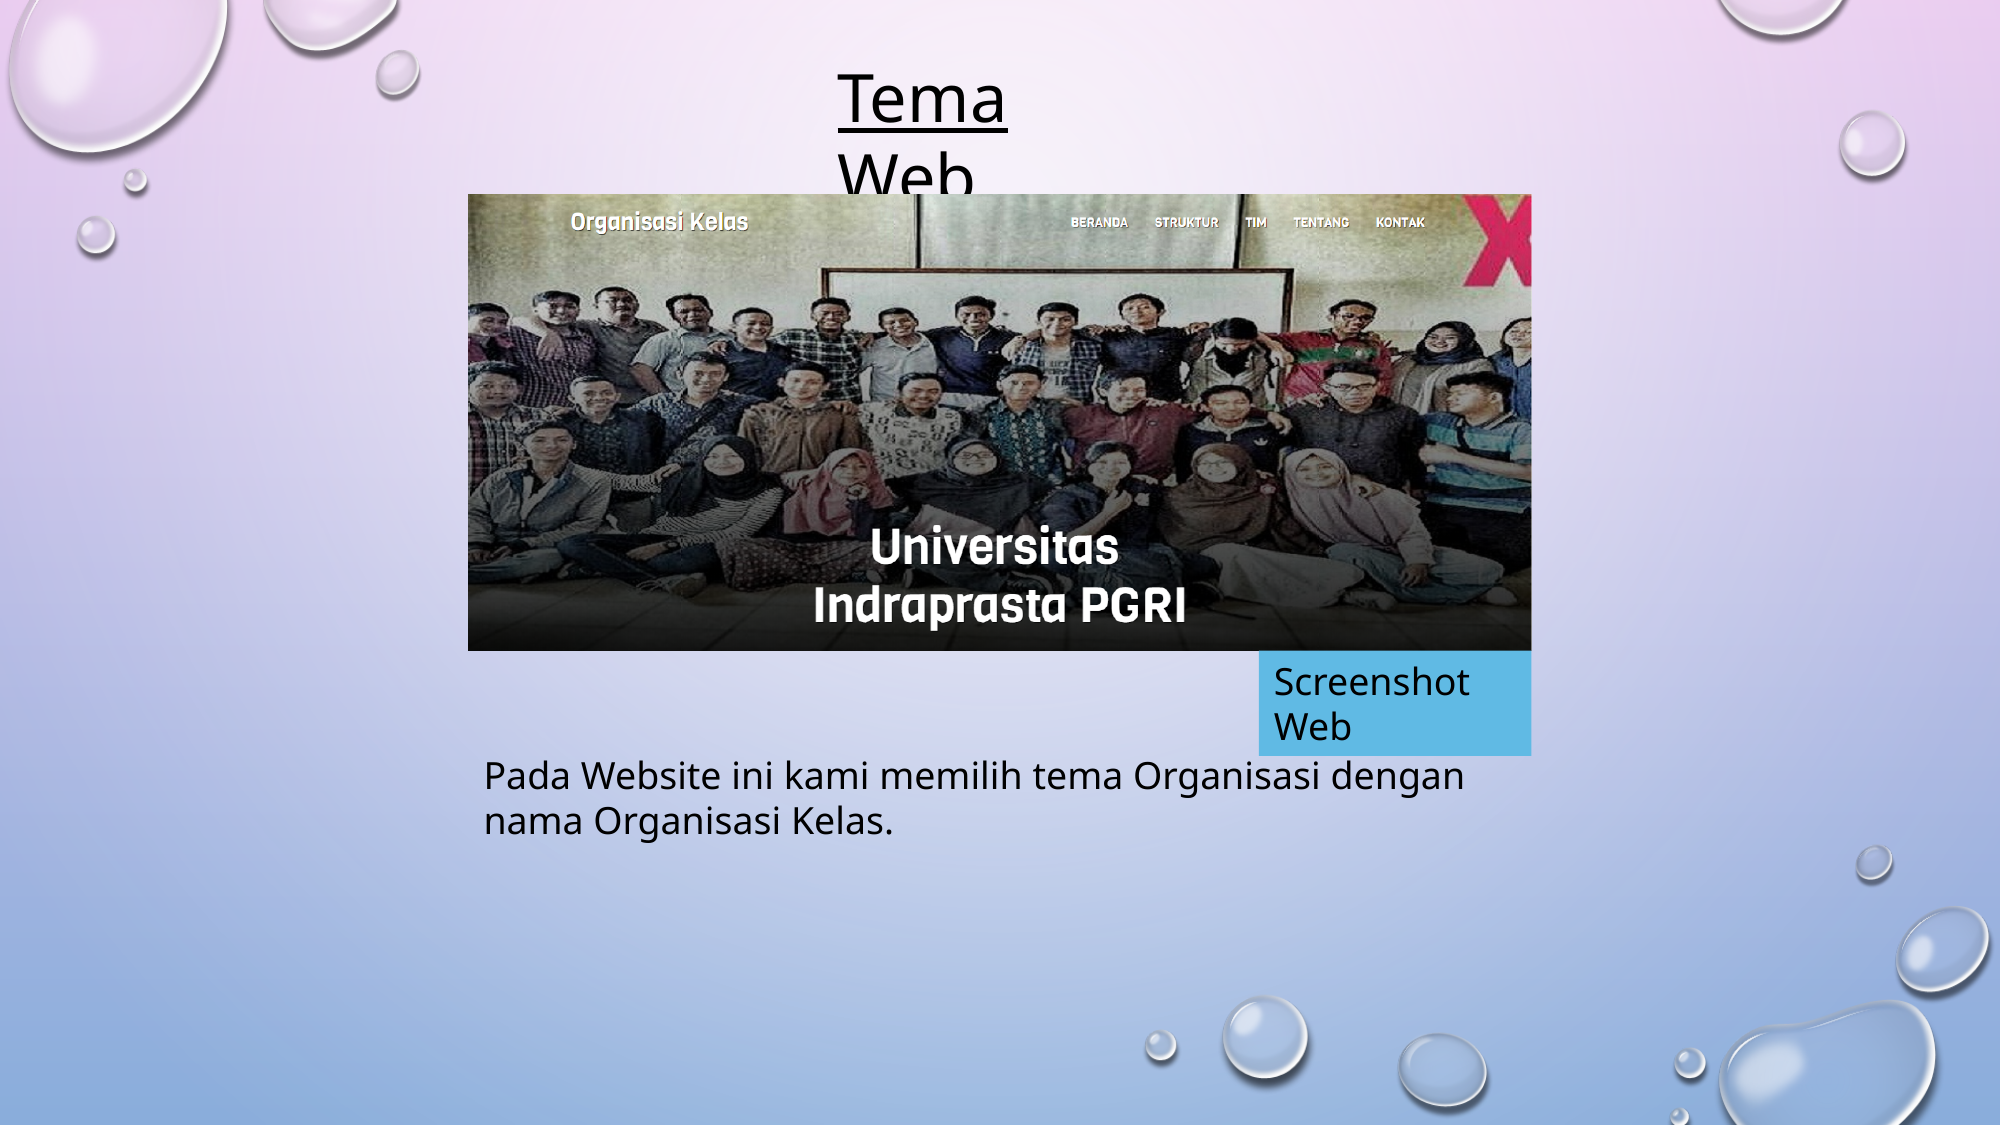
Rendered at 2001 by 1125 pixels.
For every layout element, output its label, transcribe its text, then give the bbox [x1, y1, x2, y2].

text_box Screenshot Web [1258, 650, 1532, 712]
text_box Pada Website ini kami memilih tema Organisasi dengan nama Organisasi Kelas. [468, 744, 1532, 851]
text_box Tema Web [822, 48, 1178, 145]
picture [468, 194, 1532, 651]
